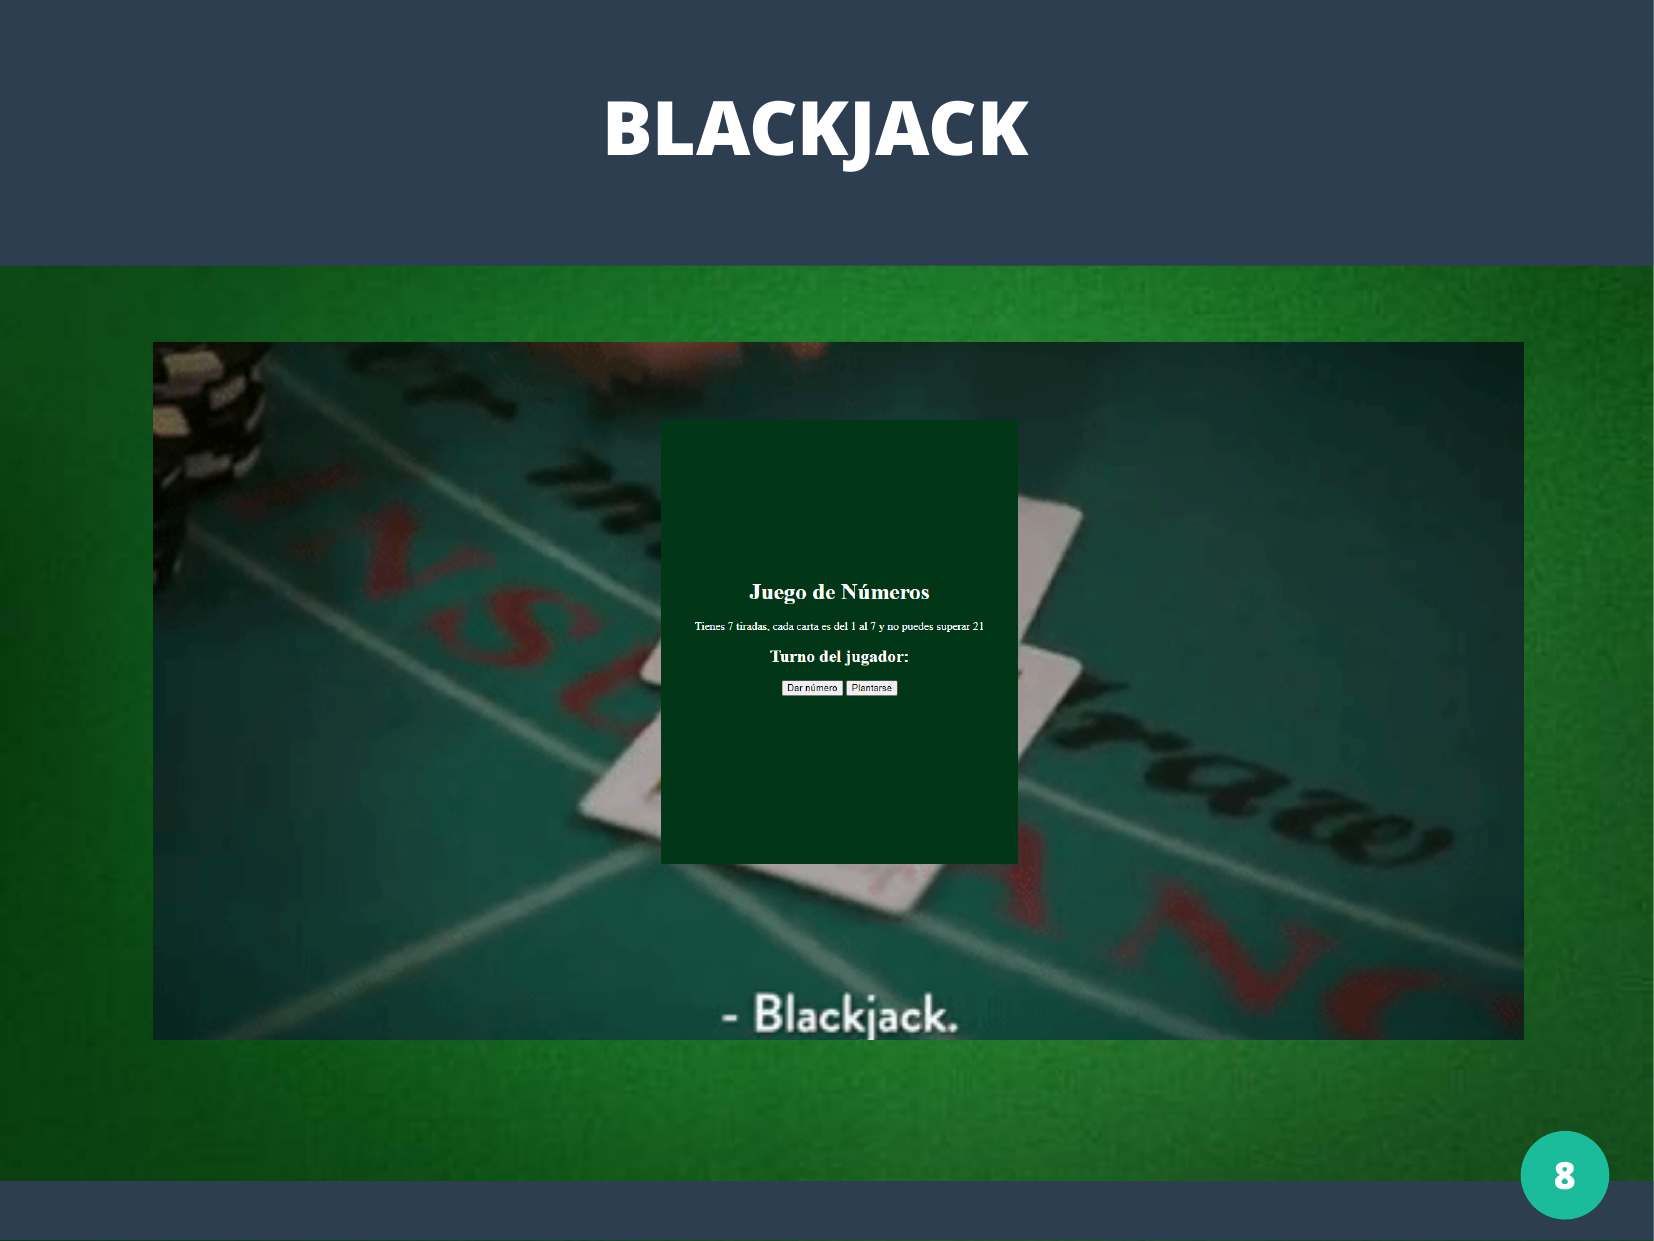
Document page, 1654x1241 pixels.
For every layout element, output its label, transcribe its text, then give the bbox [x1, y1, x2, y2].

picture [0, 266, 1654, 1181]
title BLACKJACK [602, 47, 1654, 205]
